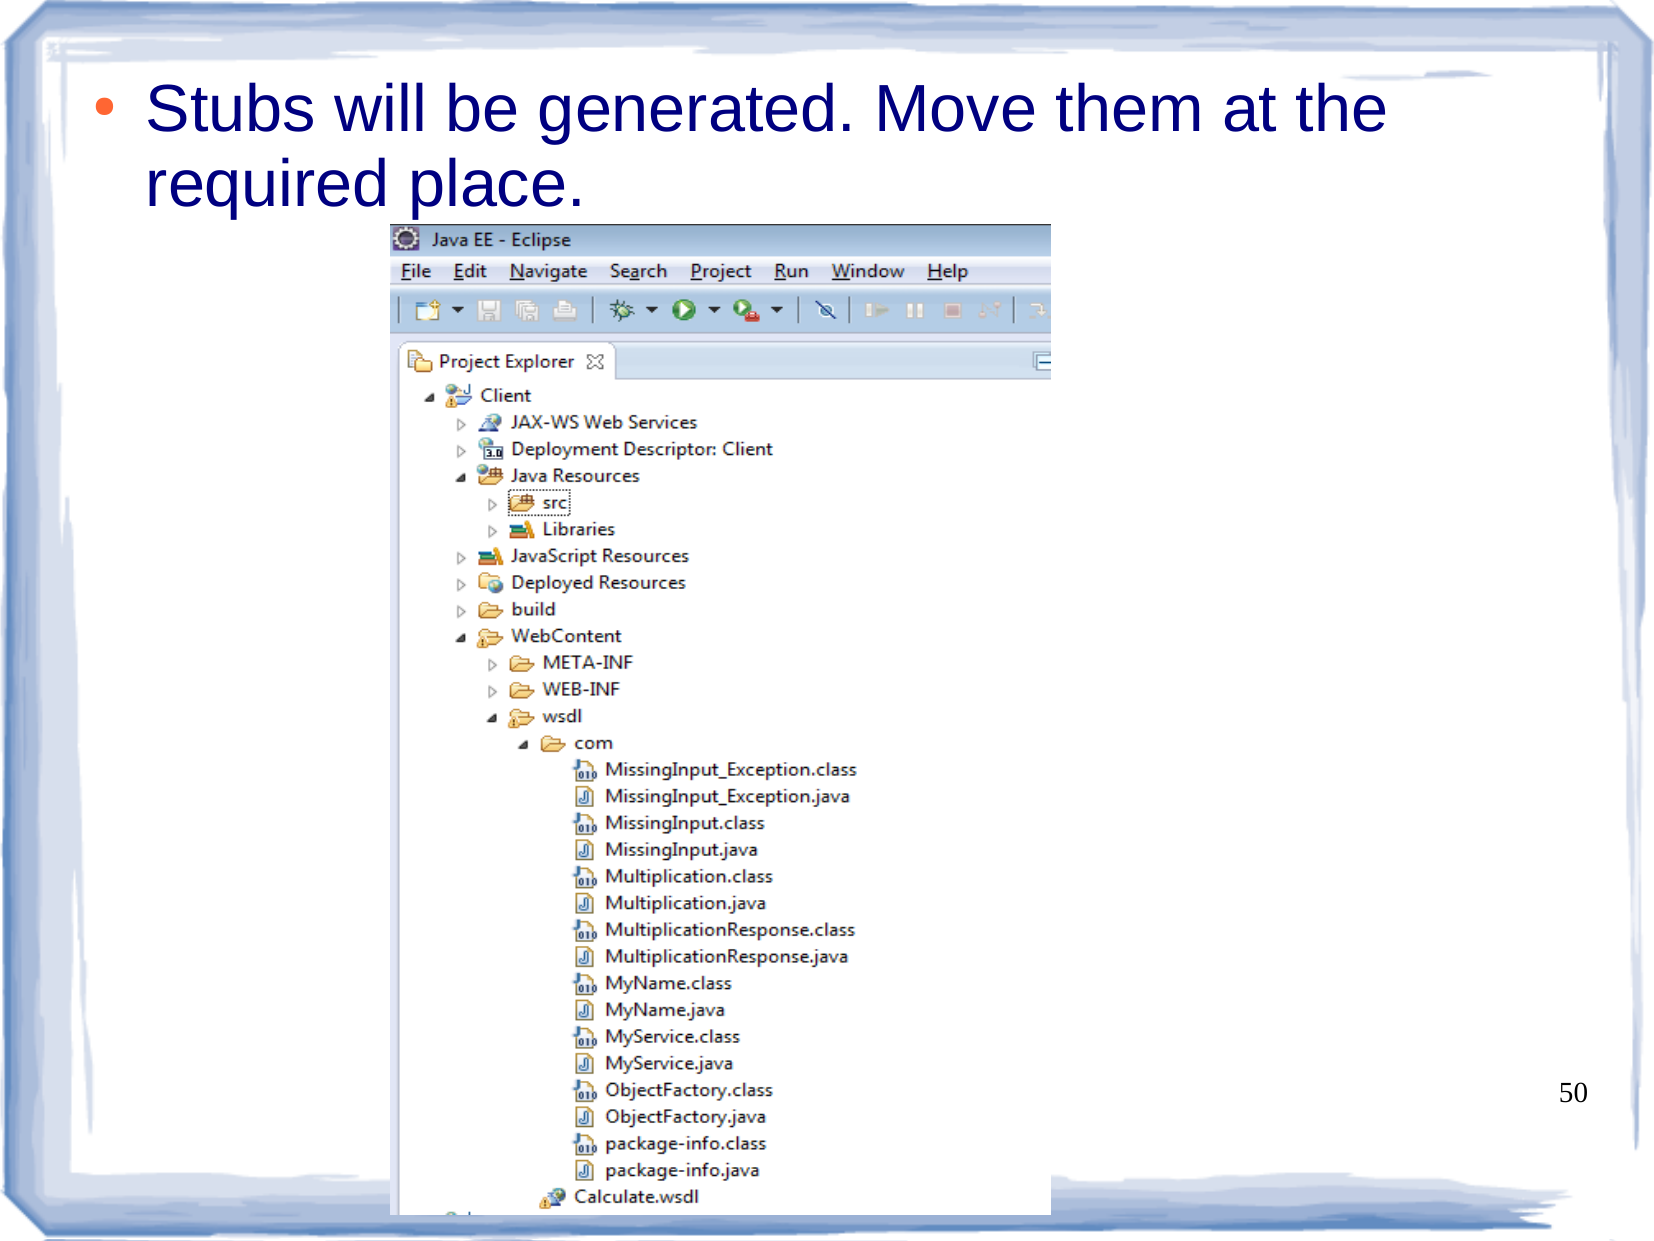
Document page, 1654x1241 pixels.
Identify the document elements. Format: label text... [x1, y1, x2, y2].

picture [0, 0, 1654, 1241]
list Stubs will be generated. Move them at the required place. [75, 70, 1591, 1171]
